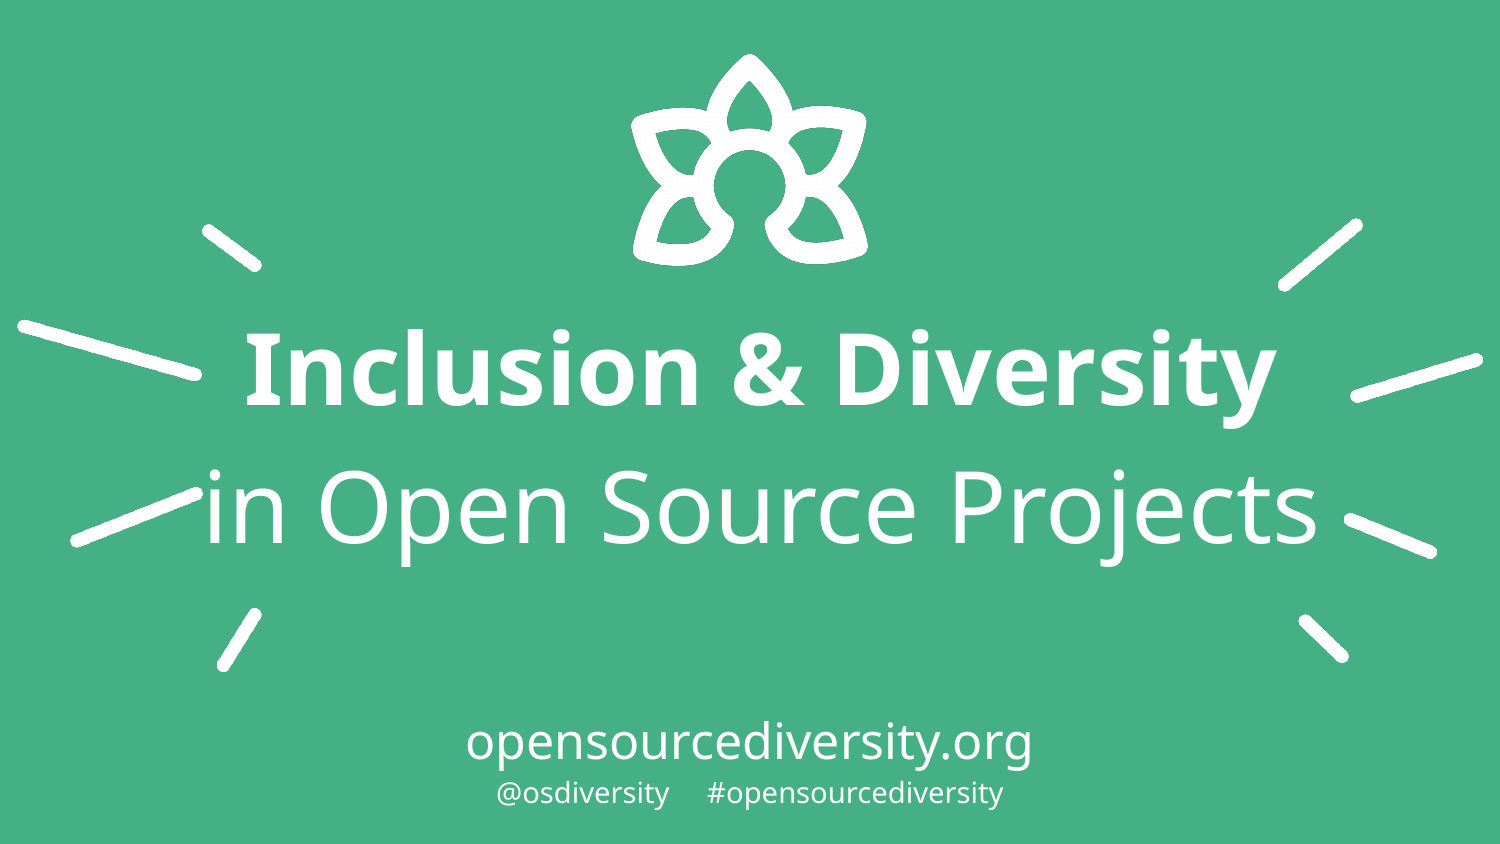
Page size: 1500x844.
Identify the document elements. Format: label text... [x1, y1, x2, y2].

title Inclusion & Diversity in Open Source Projects [279, 272, 1255, 593]
picture [1255, 201, 1500, 691]
picture [631, 54, 868, 266]
subtitle opensourcediversity.org @osdiversity #opensourcediversity [51, 685, 1449, 844]
picture [0, 199, 279, 689]
